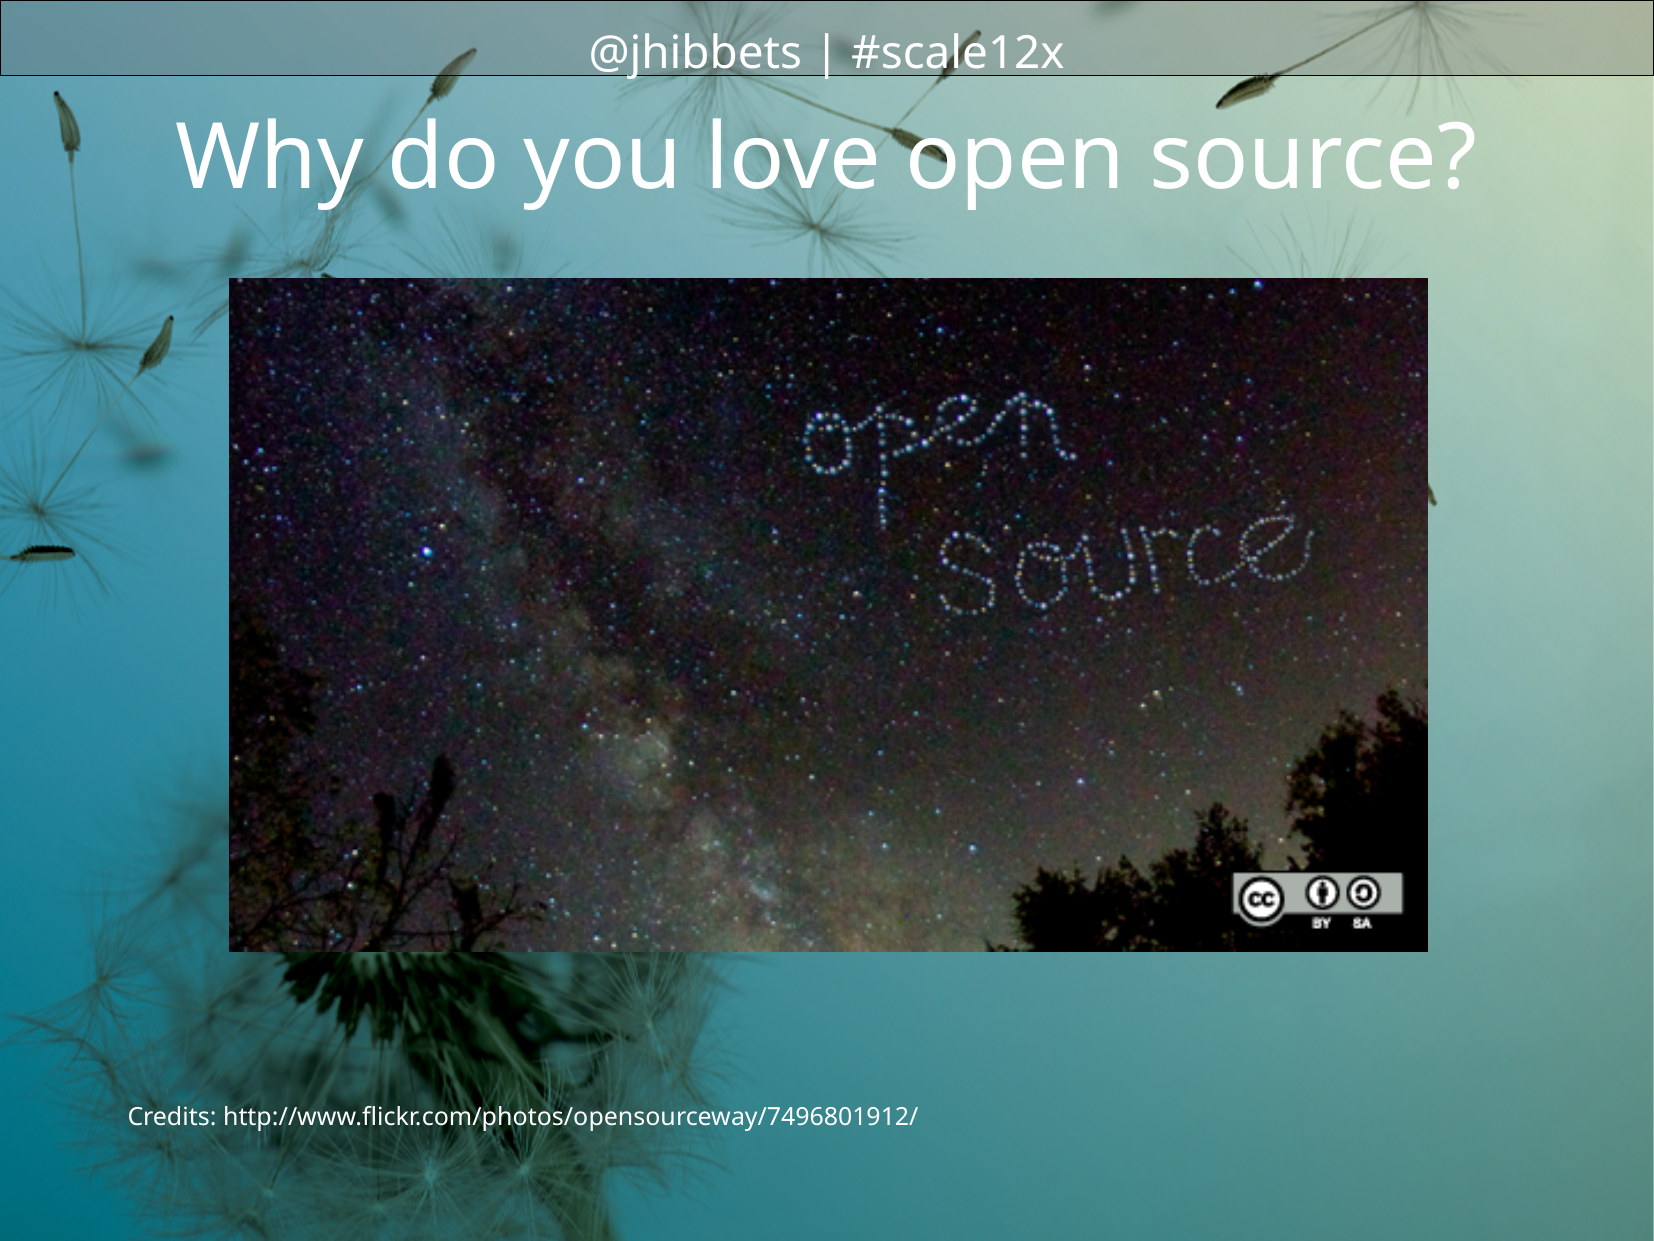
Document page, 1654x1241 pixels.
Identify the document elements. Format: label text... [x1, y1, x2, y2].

title Why do you love open source? [82, 49, 1571, 257]
text_box Credits: http://www.flickr.com/photos/opensourceway/7496801912/ [112, 1091, 1171, 1135]
picture [0, 76, 1654, 1241]
